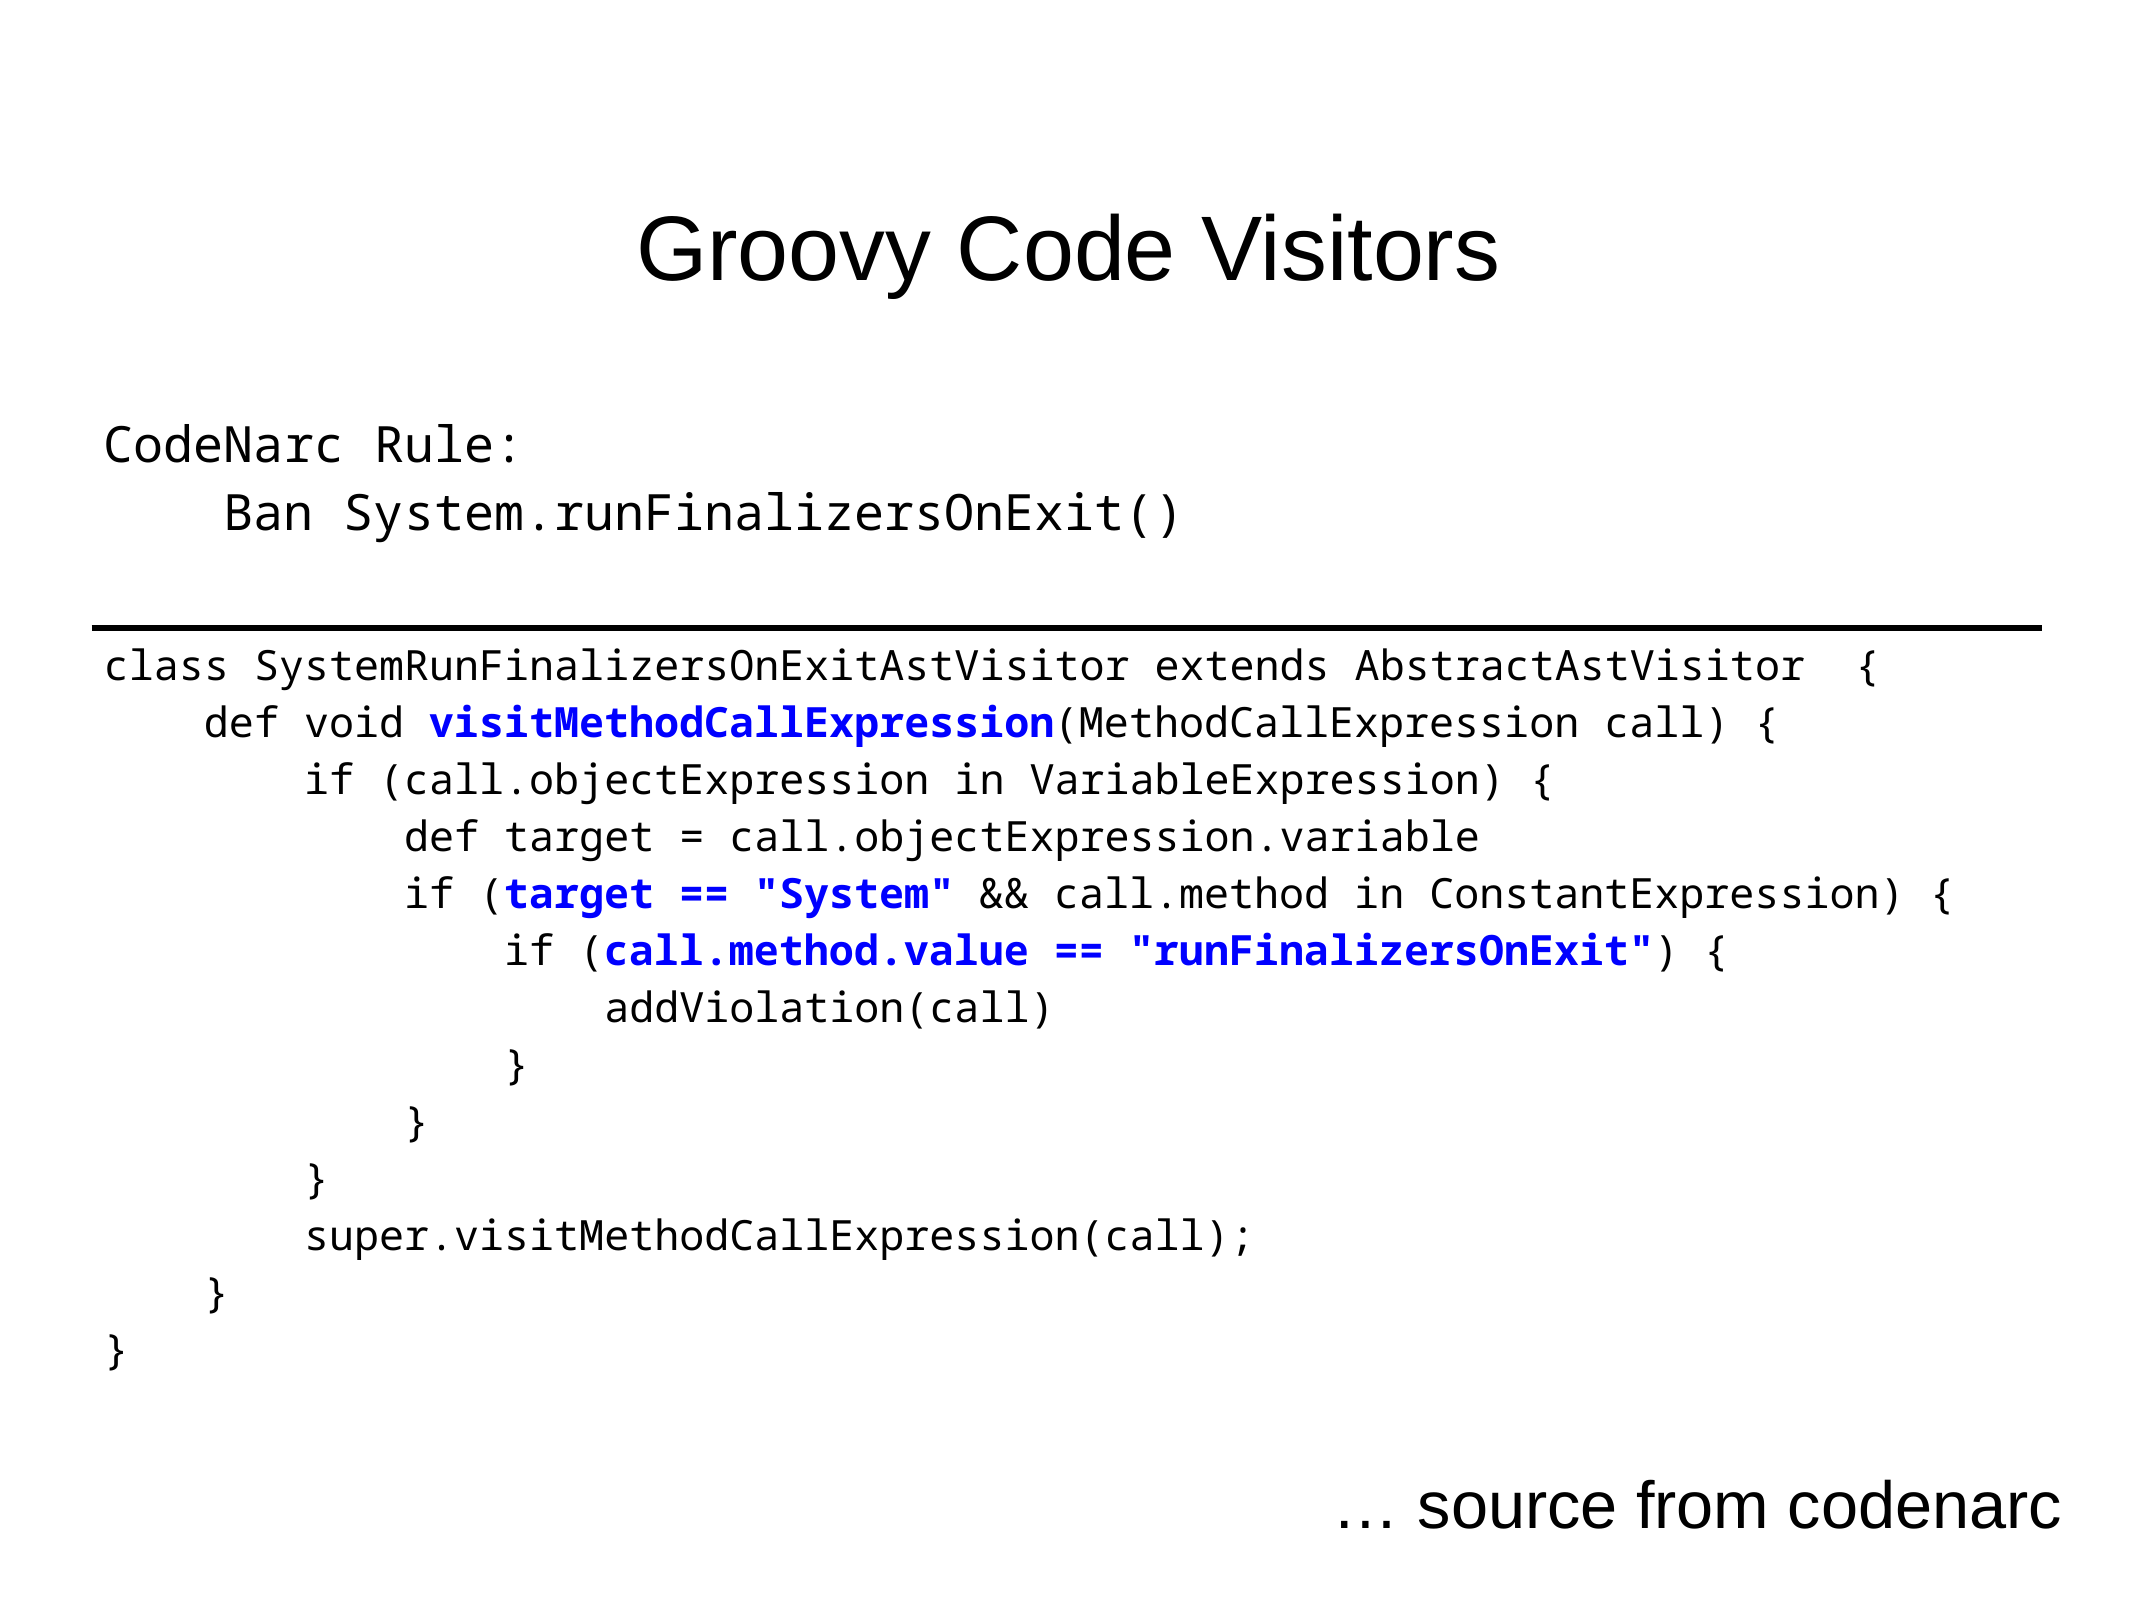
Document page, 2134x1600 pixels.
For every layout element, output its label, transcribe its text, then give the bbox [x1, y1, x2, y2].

title … source from codenarc [49, 1459, 2063, 1551]
title Groovy Code Visitors [62, 197, 2075, 301]
subtitle CodeNarc Rule: Ban System.runFinalizersOnExit() class SystemRunFinalizersOnExitAstVisitor extends AbstractAstVisitor { def void visitMethodCallExpression(MethodCallExpression call) { if (call.objectExpression in VariableExpression) { def target = call.objectExpression.variable if (target == "System" && call.method in ConstantExpression) { if (call.method.value == "runFinalizersOnExit") { addViolation(call) } } } super.visitMethodCallExpression(call); } } [103, 631, 2030, 1414]
subtitle CodeNarc Rule: Ban System.runFinalizersOnExit() class SystemRunFinalizersOnExitAstVisitor extends AbstractAstVisitor { def void visitMethodCallExpression(MethodCallExpression call) { if (call.objectExpression in VariableExpression) { def target = call.objectExpression.variable if (target == "System" && call.method in ConstantExpression) { if (call.method.value == "runFinalizersOnExit") { addViolation(call) } } } super.visitMethodCallExpression(call); } } [103, 371, 2030, 625]
